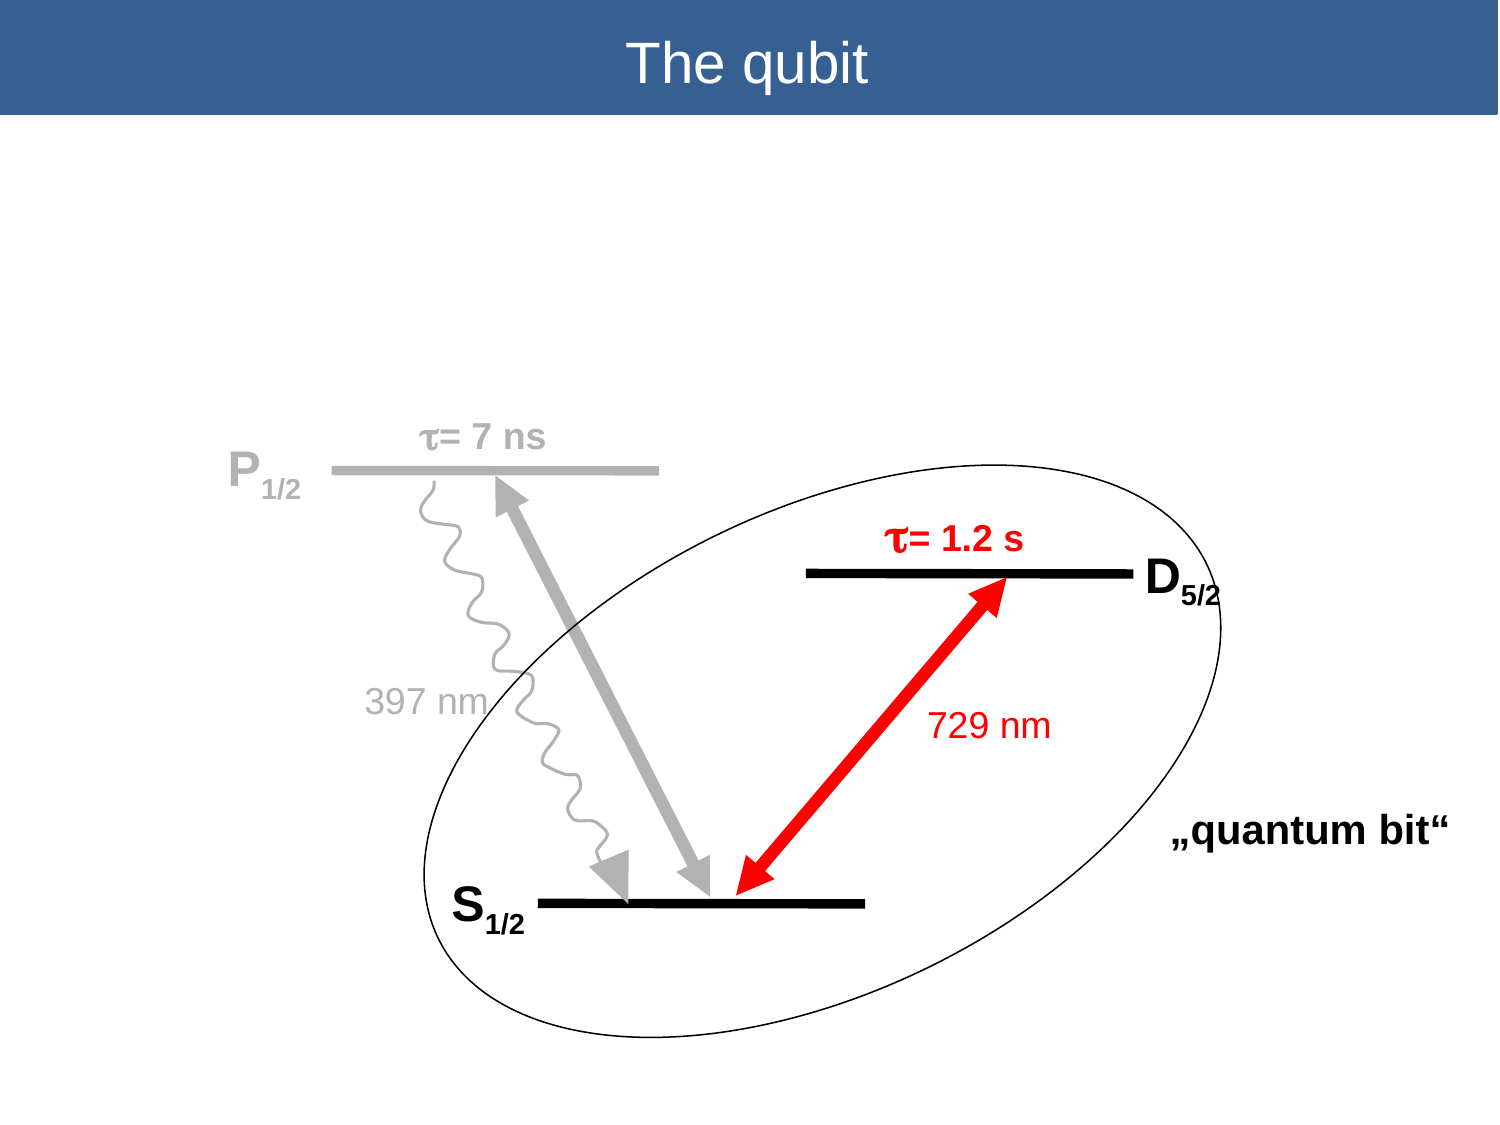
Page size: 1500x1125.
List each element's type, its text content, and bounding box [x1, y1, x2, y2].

text_box „quantum bit“ [1154, 795, 1466, 861]
text_box D5/2 [1190, 535, 1237, 620]
text_box D5/2 [1130, 535, 1219, 620]
text_box 729 nm [912, 693, 1067, 754]
text_box 397 nm [349, 669, 505, 730]
text_box 397 nm [479, 696, 505, 730]
text_box The qubit [610, 17, 885, 103]
text_box = 1.2 s [871, 494, 1040, 569]
text_box [590, 850, 628, 903]
text_box S1/2 [436, 864, 541, 949]
text_box t= 7 ns [406, 399, 562, 466]
text_box P1/2 [213, 429, 317, 513]
